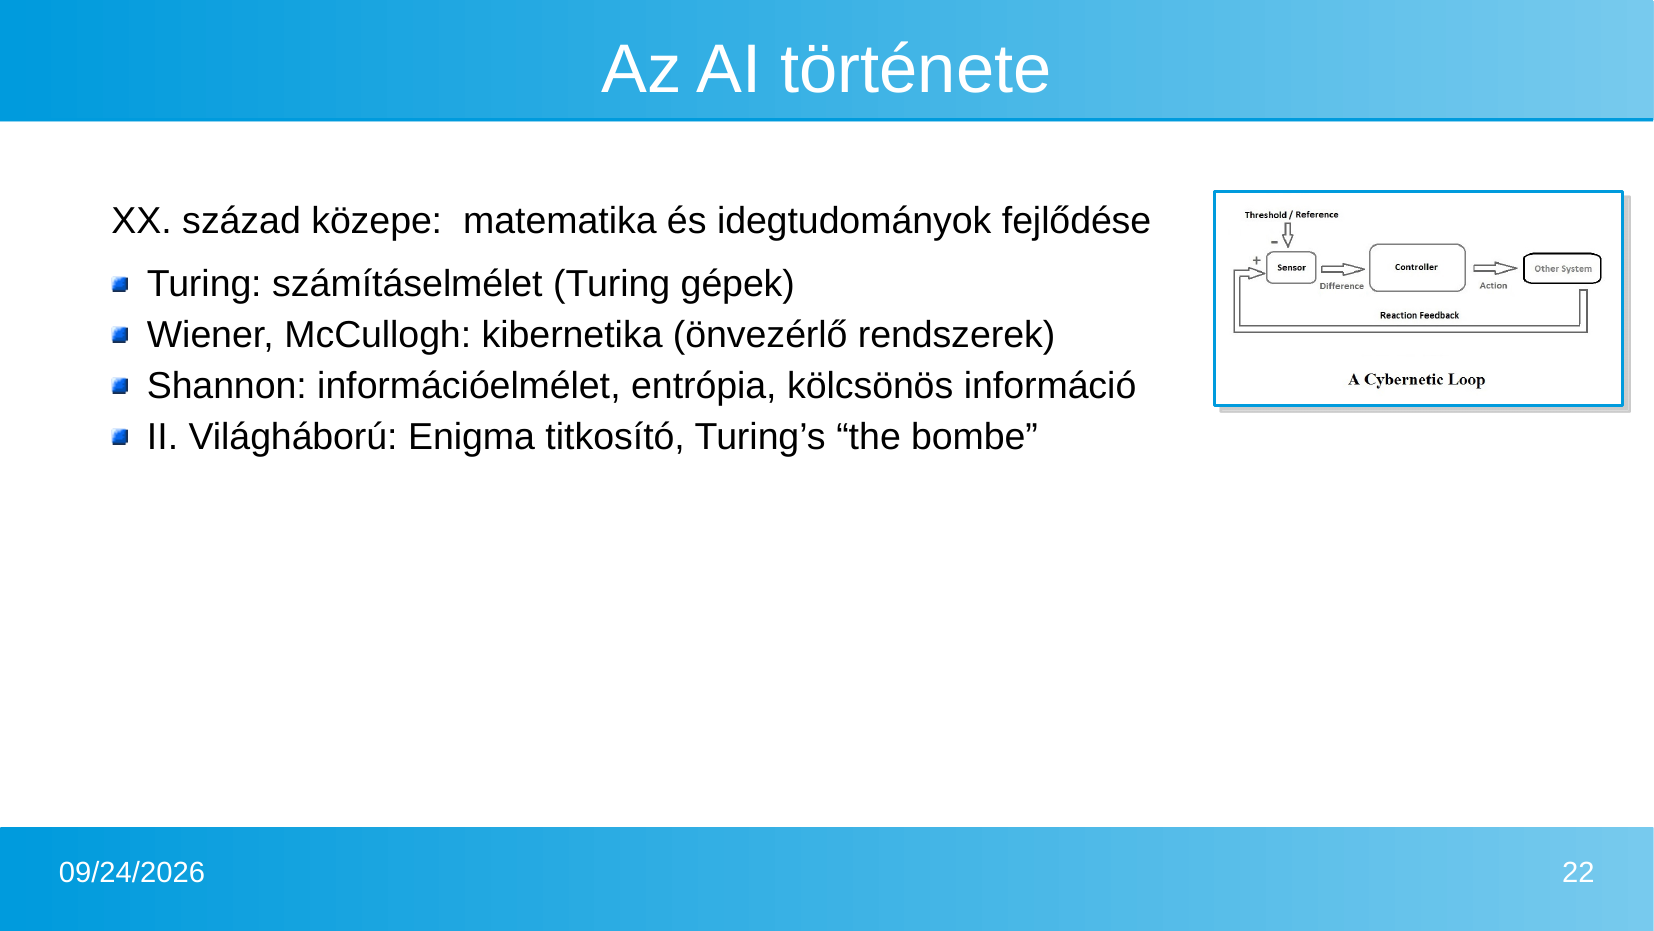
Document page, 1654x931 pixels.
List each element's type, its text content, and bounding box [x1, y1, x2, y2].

title Az AI története [59, 29, 1595, 108]
text_box XX. század közepe: matematika és idegtudományok fejlődése Turing: számításelmélet (Turing gépek) Wiener, McCullogh: kibernetika (önvezérlő rendszerek) Shannon: információelmélet, entrópia, kölcsönös információ II. Világháború: Enigma titkosító, Turing’s “the bombe” [96, 192, 1515, 537]
picture [1217, 194, 1620, 403]
